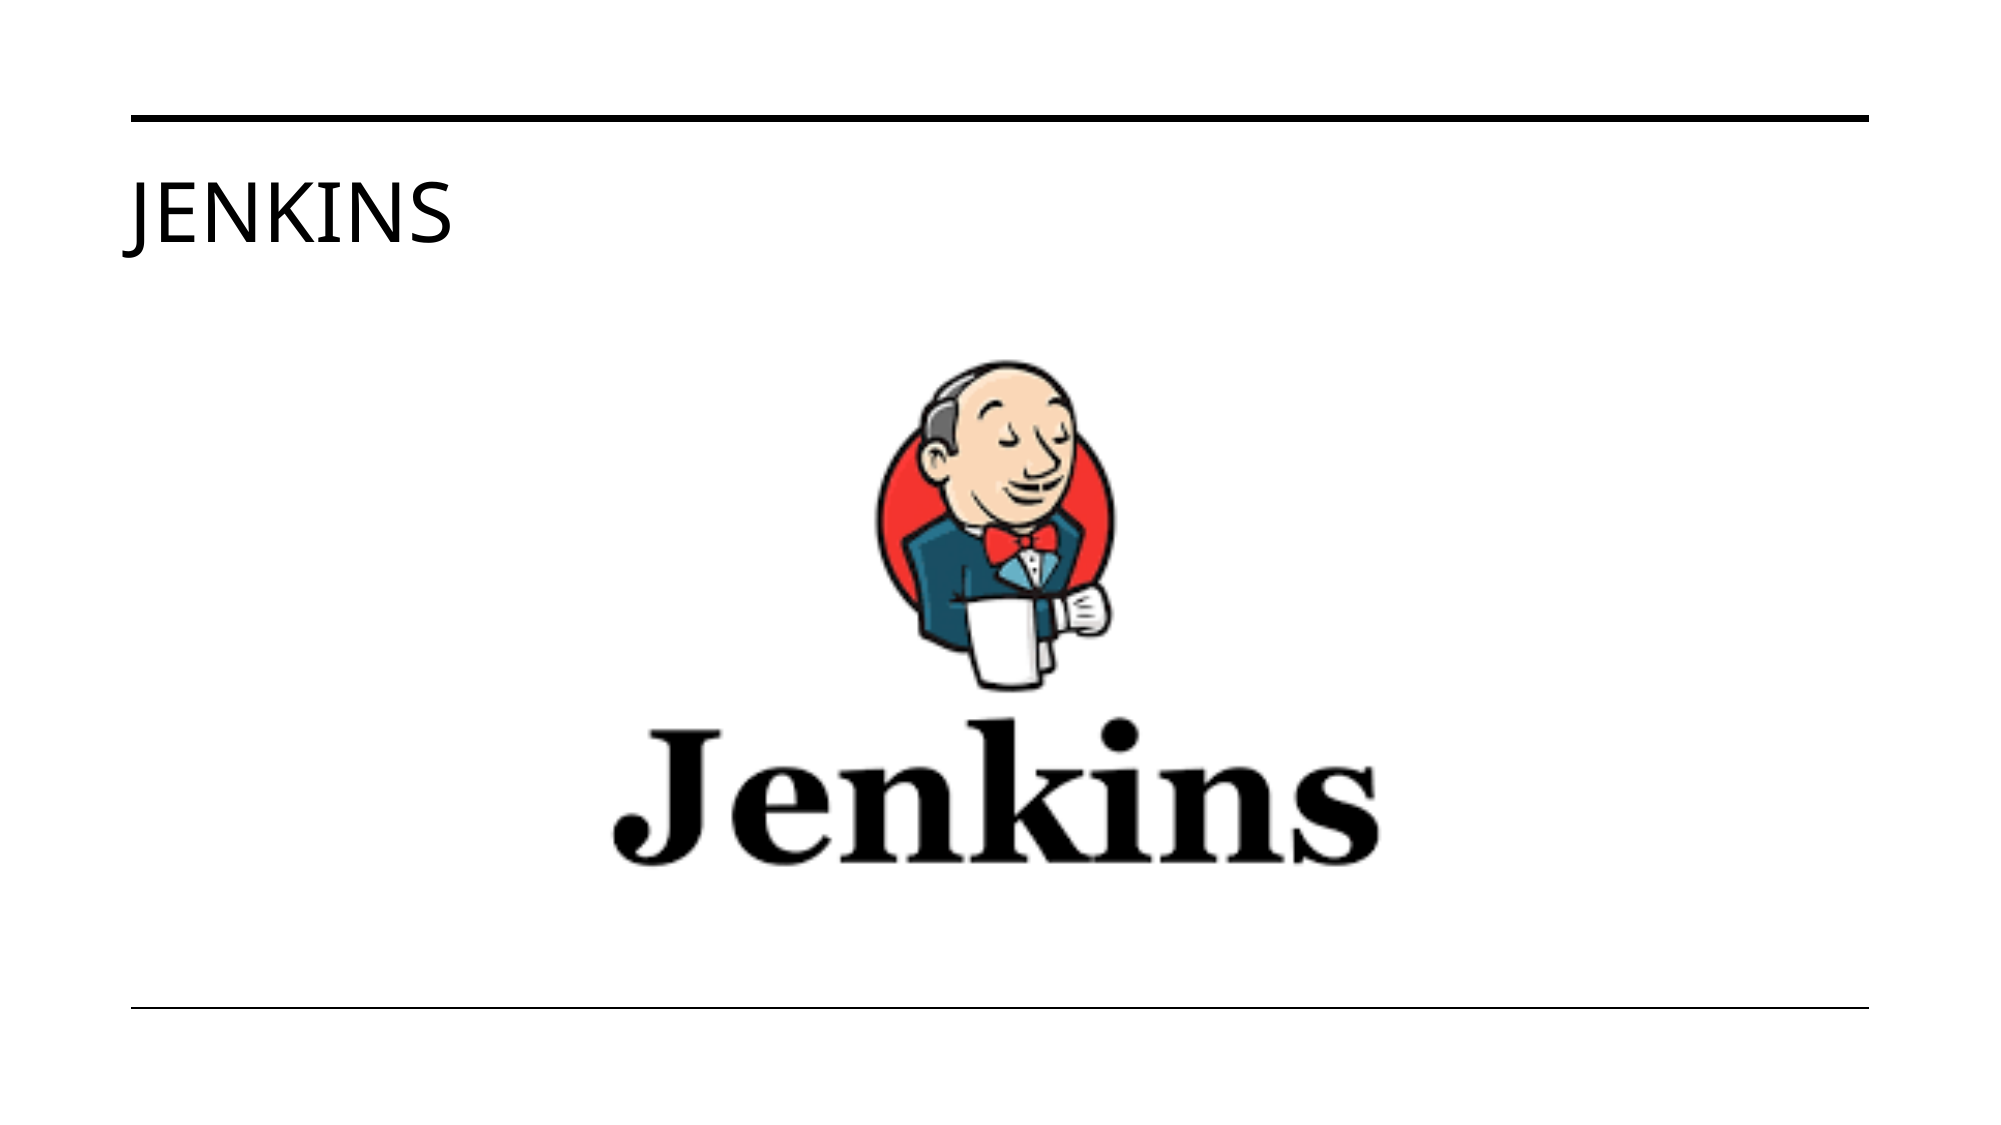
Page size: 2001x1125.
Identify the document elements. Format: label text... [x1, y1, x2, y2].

picture [553, 355, 1447, 898]
title Jenkins [114, 151, 1869, 377]
